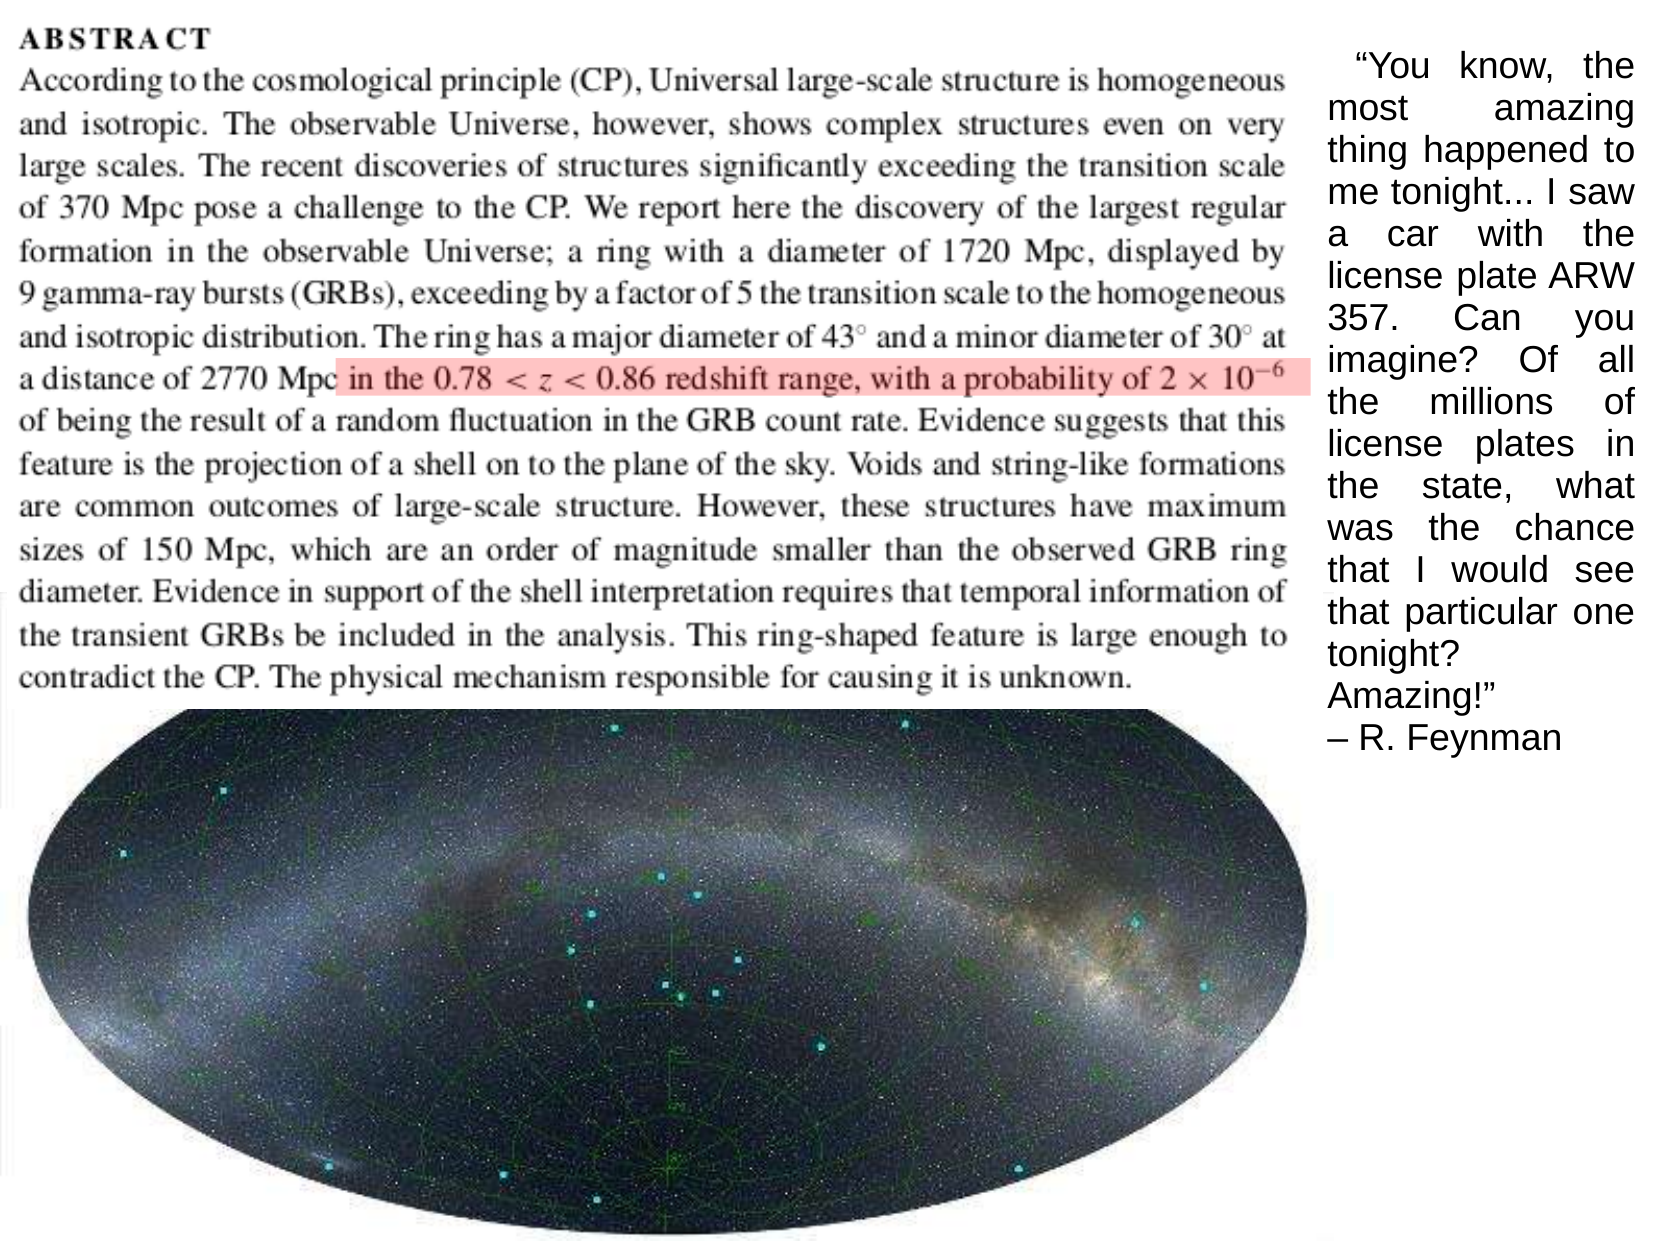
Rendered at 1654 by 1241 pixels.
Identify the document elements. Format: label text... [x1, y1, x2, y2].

picture [0, 14, 1334, 1241]
text_box “You know, the most amazing thing happened to me tonight... I saw a car with the license plate ARW 357. Can you imagine? Of all the millions of license plates in the state, what was the chance that I would see that particular one tonight? Amazing!” – R. Feynman [1312, 37, 1651, 767]
text_box [335, 358, 1311, 396]
